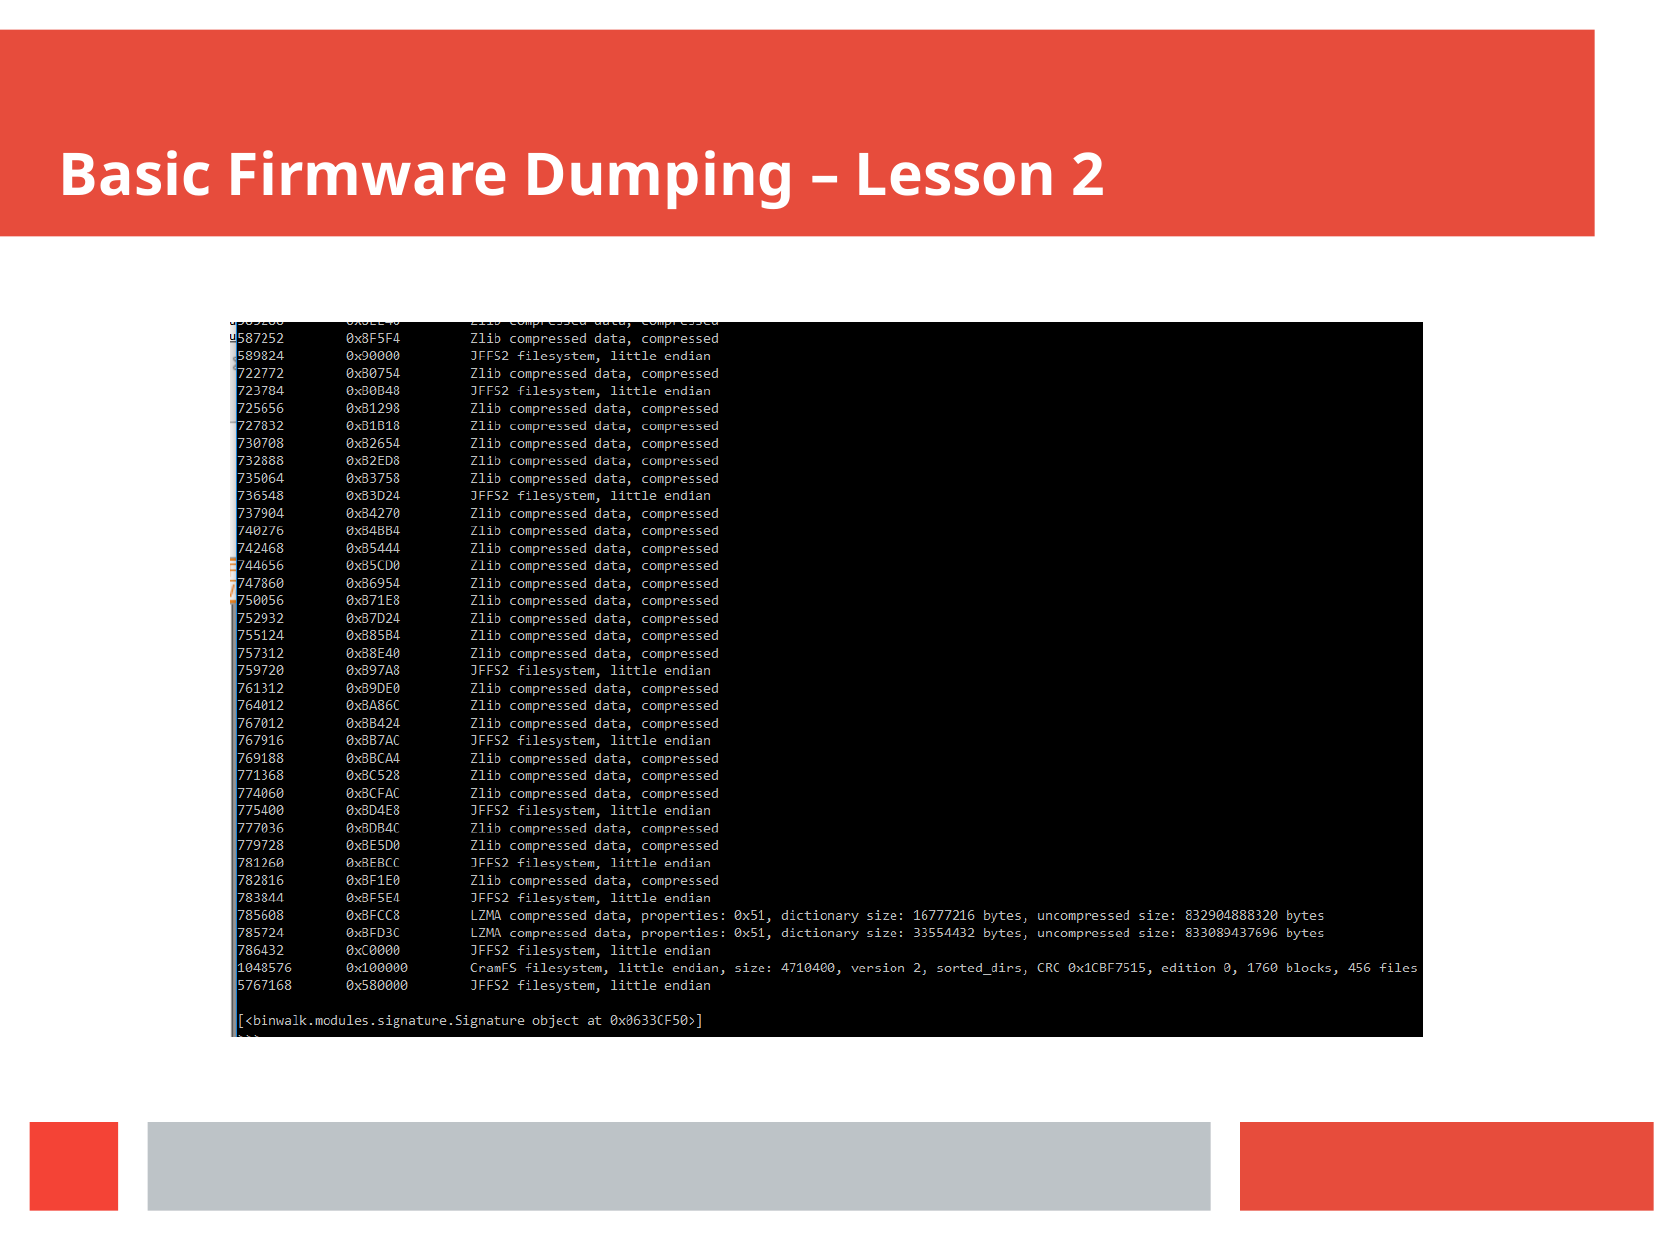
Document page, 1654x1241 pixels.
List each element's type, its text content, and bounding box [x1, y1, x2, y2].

text_box Basic Firmware Dumping – Lesson 2 [59, 59, 1595, 207]
picture [230, 322, 1423, 1037]
